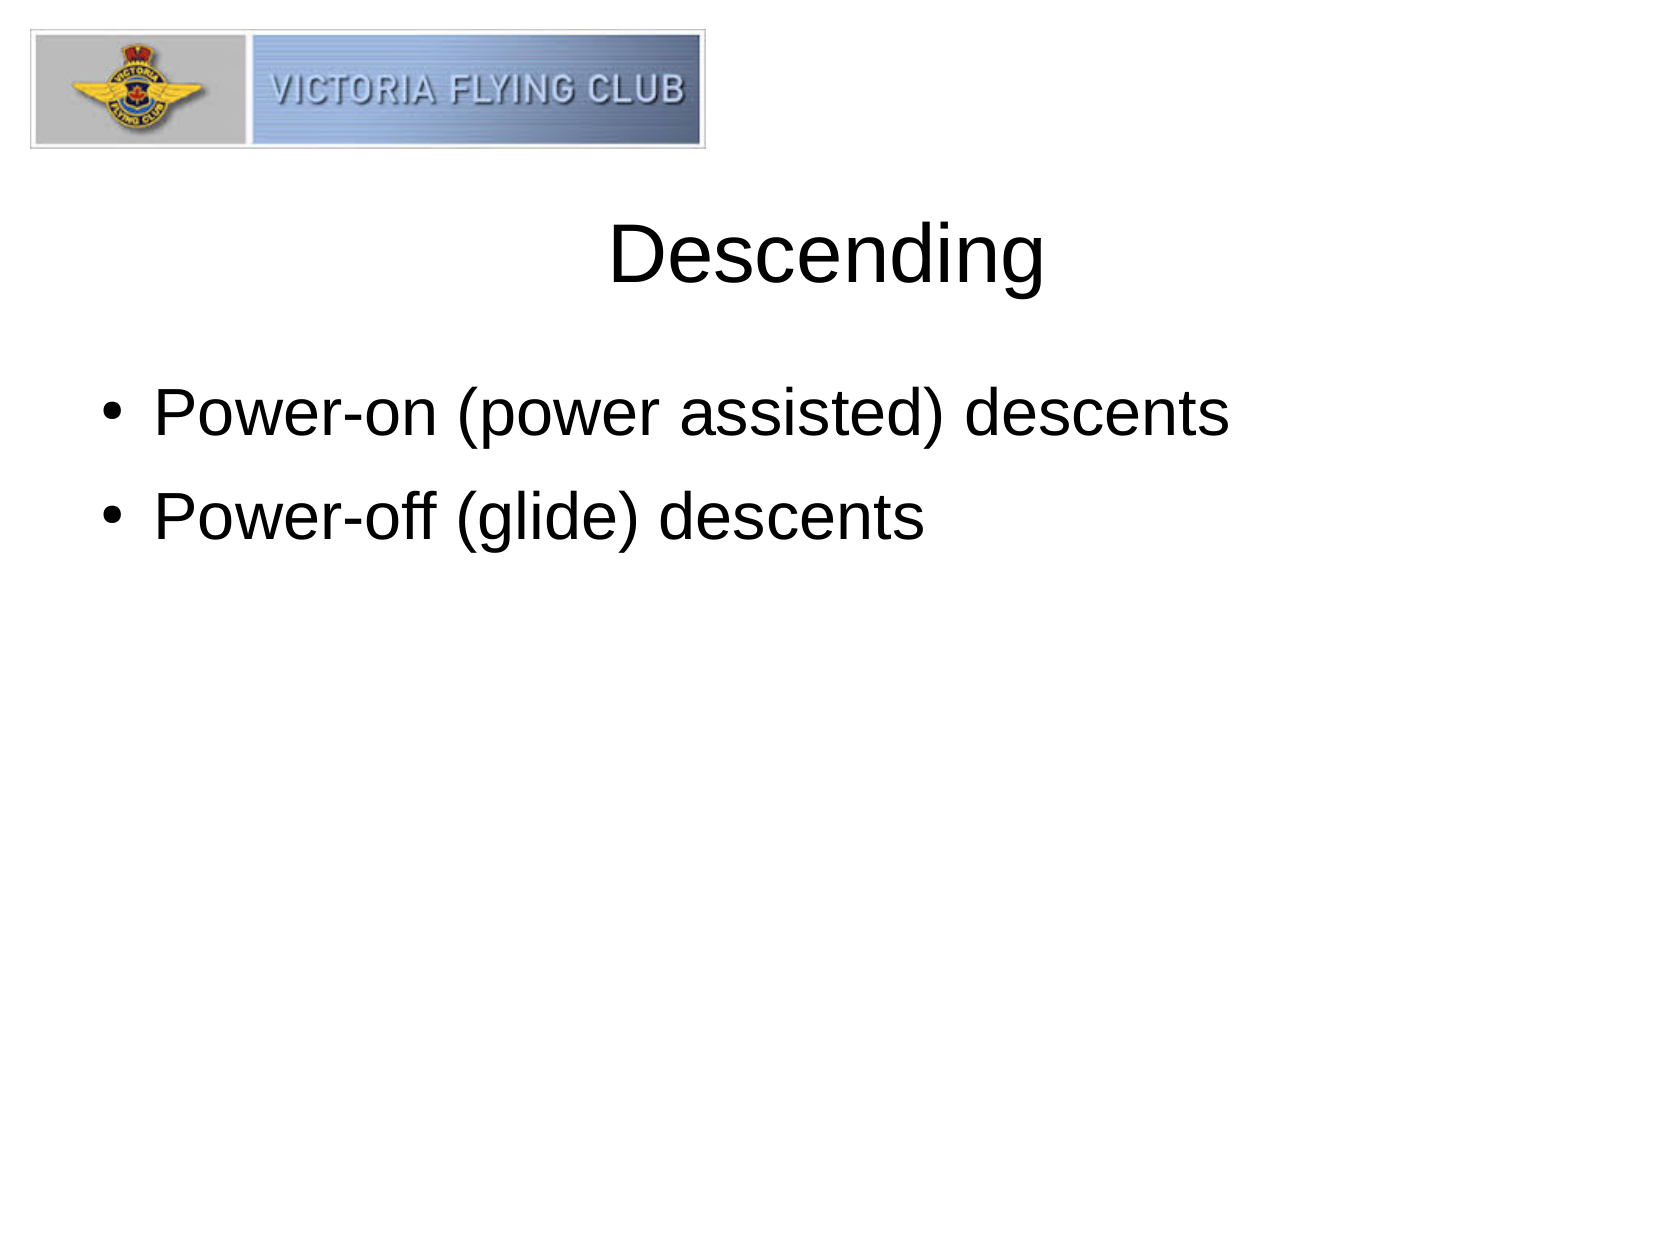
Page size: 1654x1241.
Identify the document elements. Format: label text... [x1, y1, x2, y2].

list Power-on (power assisted) descents Power-off (glide) descents [82, 375, 1571, 1095]
title Descending [82, 150, 1571, 358]
picture [30, 29, 706, 149]
